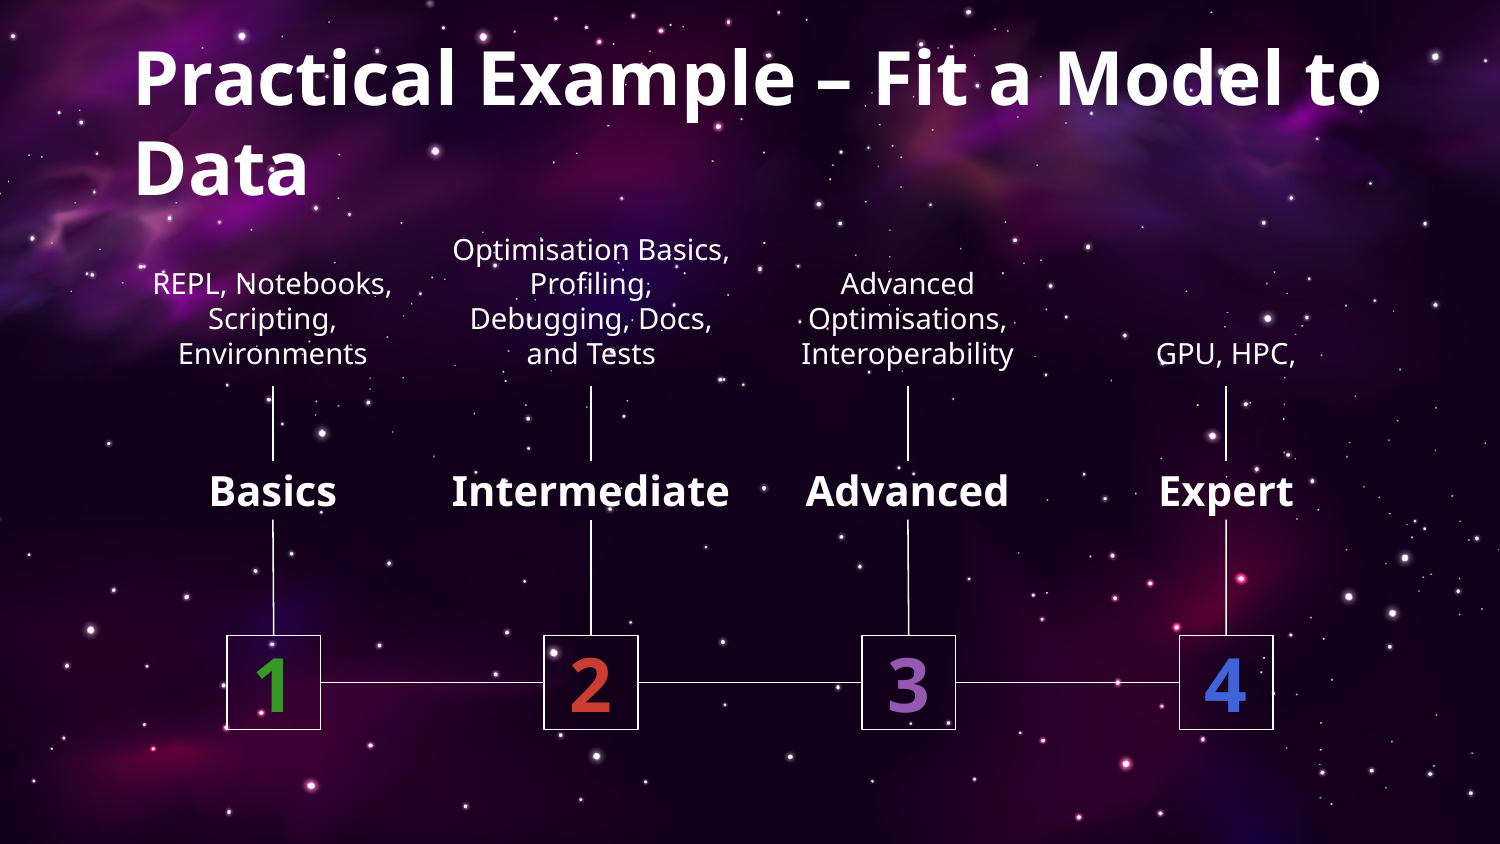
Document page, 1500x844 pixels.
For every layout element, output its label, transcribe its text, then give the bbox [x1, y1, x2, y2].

text_box Intermediate [433, 460, 749, 520]
title Practical Example – Fit a Model to Data [117, 72, 1477, 167]
text_box 4 [1179, 635, 1274, 730]
text_box Advanced [750, 460, 1066, 520]
text_box Basics [115, 460, 431, 520]
text_box 3 [861, 635, 956, 730]
text_box Optimisation Basics, Profiling, Debugging, Docs, and Tests [433, 250, 749, 386]
text_box 2 [544, 635, 639, 730]
text_box REPL, Notebooks, Scripting, Environments [115, 250, 431, 386]
text_box Expert [1068, 460, 1384, 520]
picture [0, 0, 1500, 844]
text_box GPU, HPC, [1068, 250, 1384, 386]
text_box Advanced Optimisations, Interoperability [750, 250, 1066, 386]
text_box 1 [226, 635, 321, 730]
